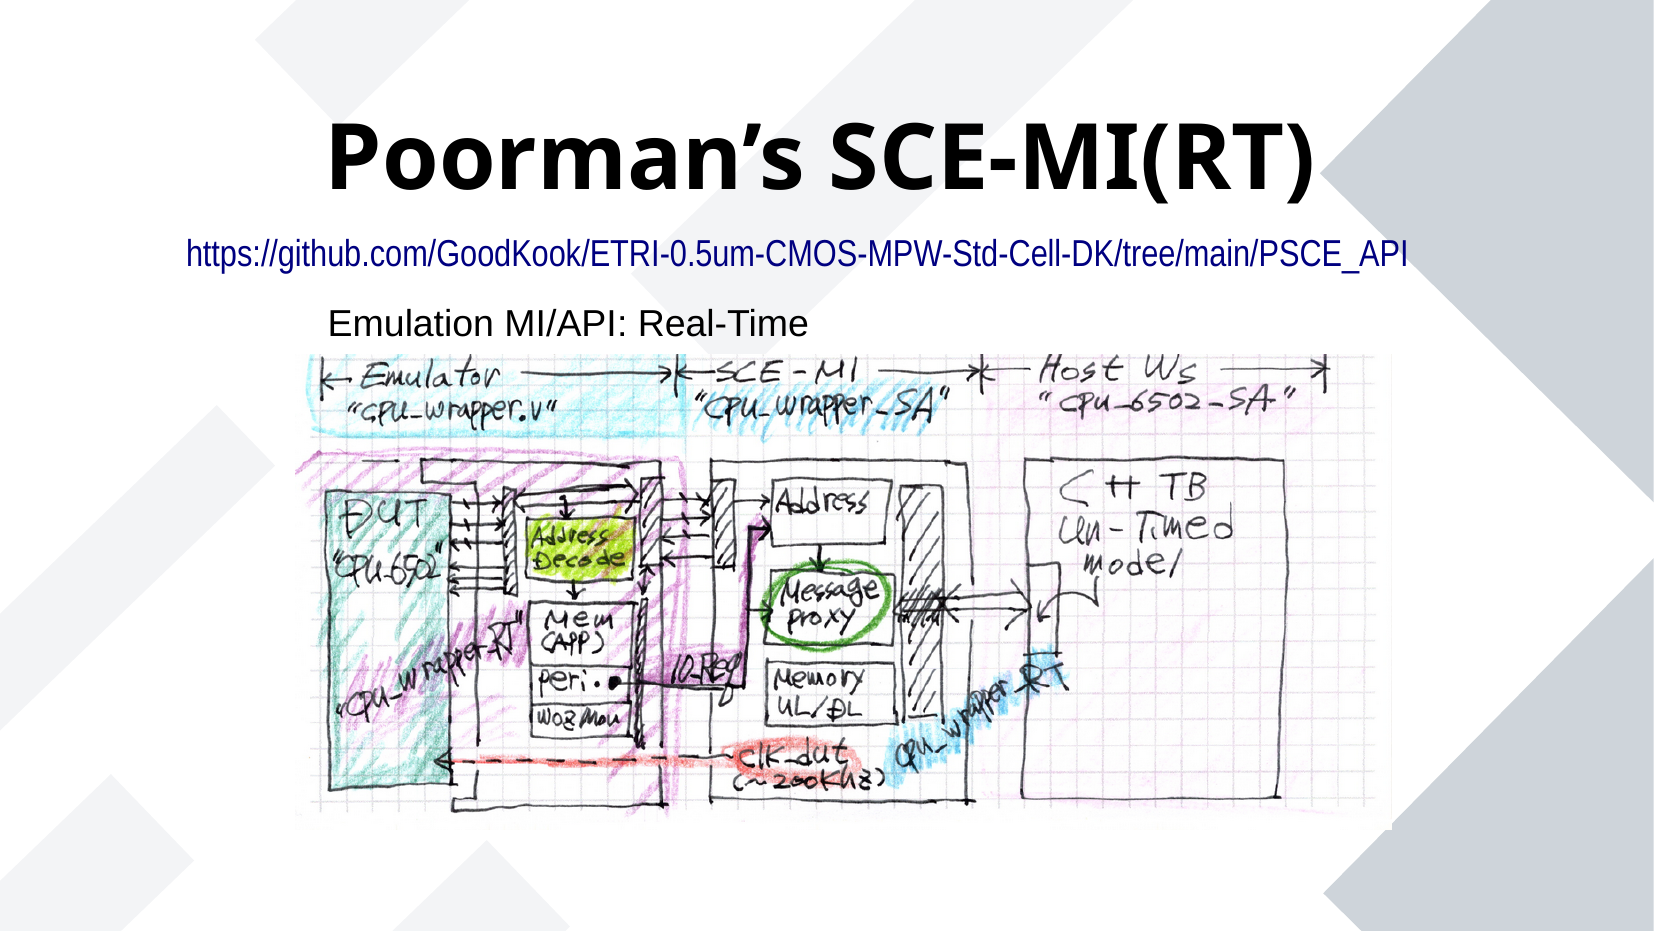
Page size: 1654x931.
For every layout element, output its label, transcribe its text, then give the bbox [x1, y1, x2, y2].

picture [295, 354, 1392, 830]
text_box Emulation MI/API: Real-Time [312, 295, 1081, 353]
text_box https://github.com/GoodKook/ETRI-0.5um-CMOS-MPW-Std-Cell-DK/tree/main/PSCE_API [171, 224, 1471, 326]
title Poorman’s SCE-MI(RT) [76, 76, 1565, 233]
